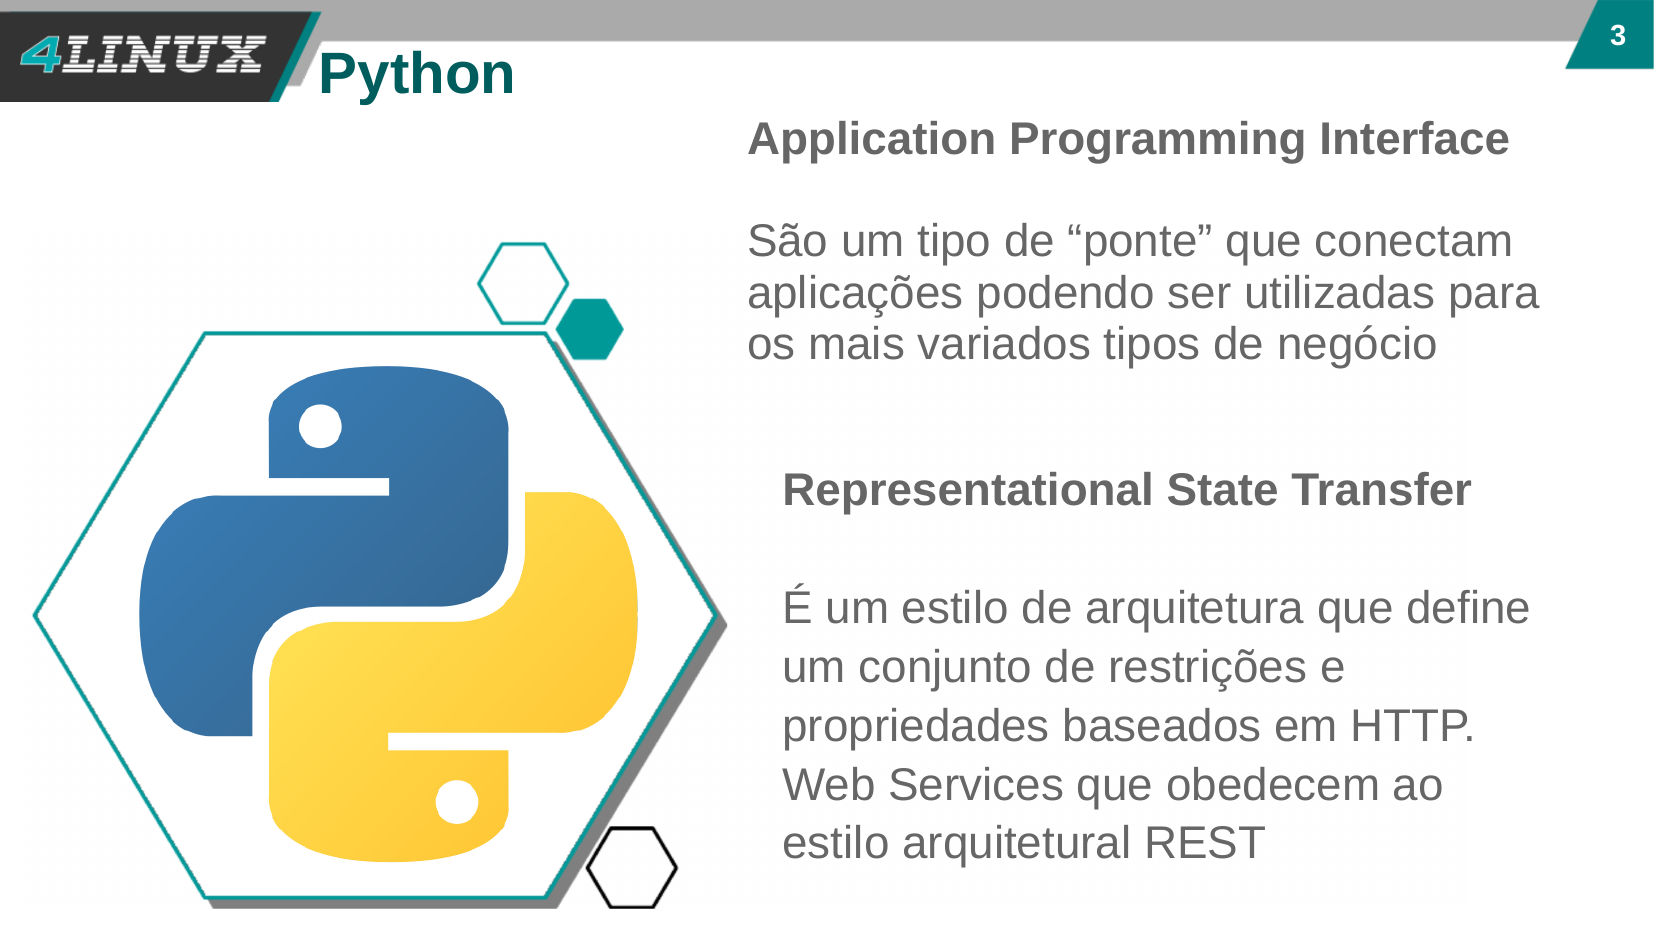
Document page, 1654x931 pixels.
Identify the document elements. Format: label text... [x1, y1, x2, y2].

title Python [318, 40, 1648, 106]
picture [23, 232, 1468, 910]
picture [0, 0, 1654, 102]
text_box Application Programming Interface São um tipo de “ponte” que conectam aplicações podendo ser utilizadas para os mais variados tipos de negócio [732, 105, 1613, 461]
text_box Representational State Transfer É um estilo de arquitetura que define um conjunto de restrições e propriedades baseados em HTTP. Web Services que obedecem ao estilo arquitetural REST [767, 448, 1571, 889]
